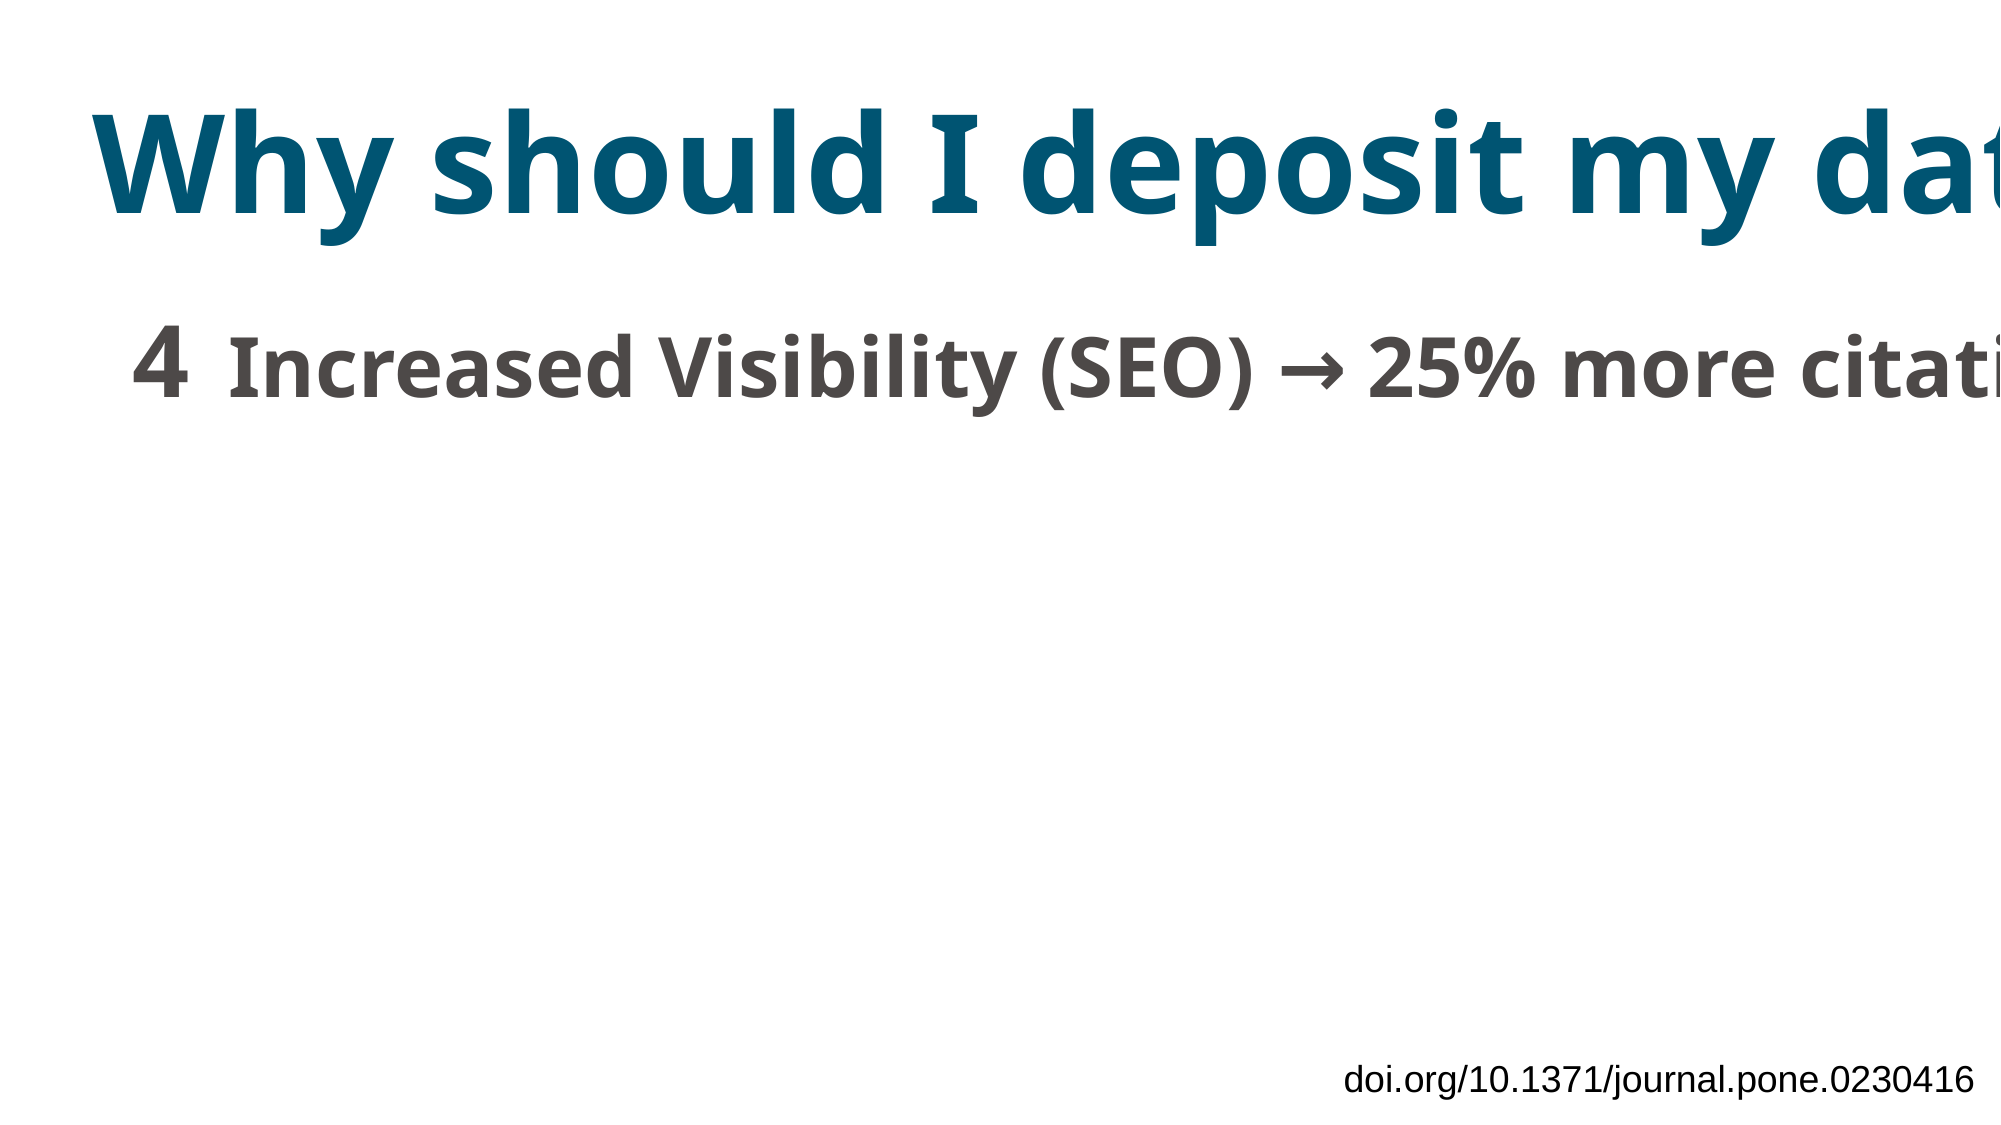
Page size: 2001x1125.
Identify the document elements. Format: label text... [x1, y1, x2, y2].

text_box doi.org/10.1371/journal.pone.0230416 [1328, 1051, 1990, 1108]
text_box Why should I deposit my data? [78, 59, 1922, 212]
text_box 4 Increased Visibility (SEO) → 25% more citations [118, 283, 1990, 666]
